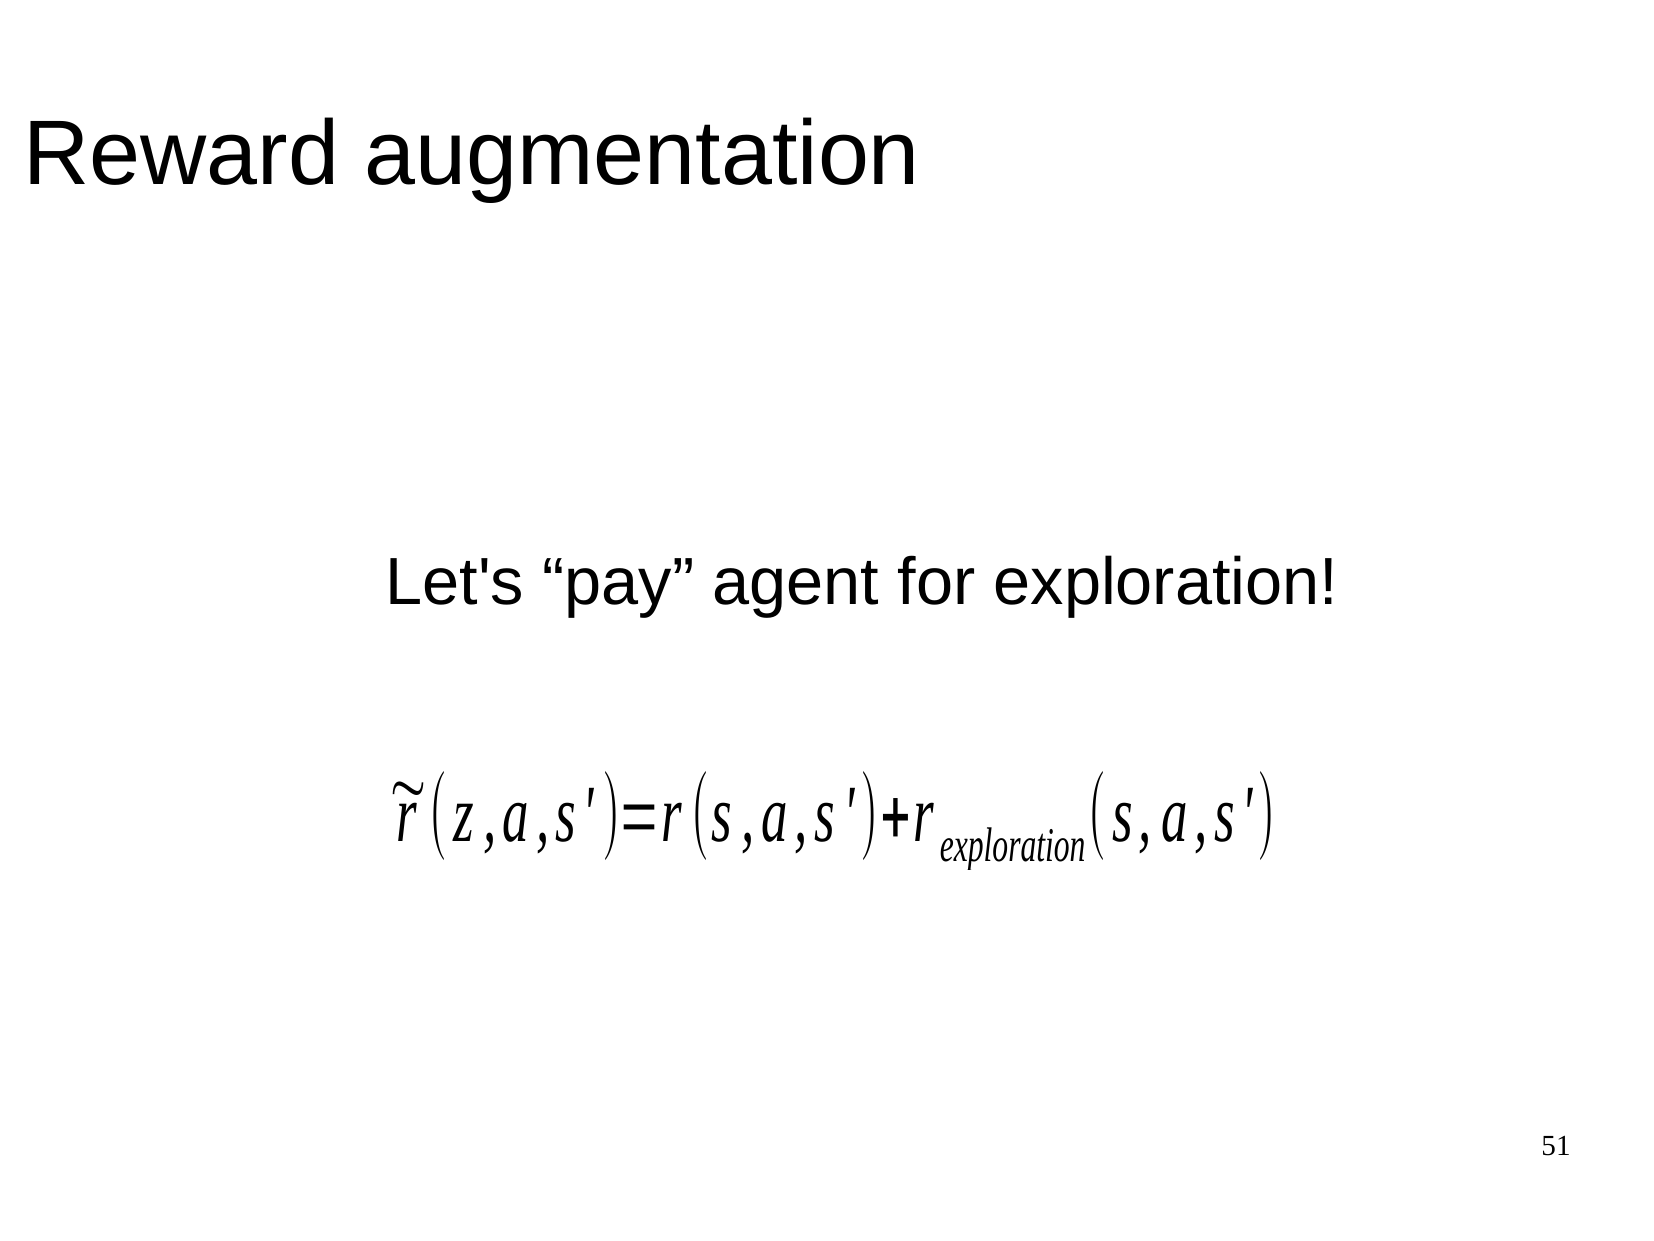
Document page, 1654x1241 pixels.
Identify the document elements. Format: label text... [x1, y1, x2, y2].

list Let's “pay” agent for exploration! [82, 231, 1571, 951]
chart [373, 764, 1290, 870]
title Reward augmentation [23, 49, 1512, 257]
